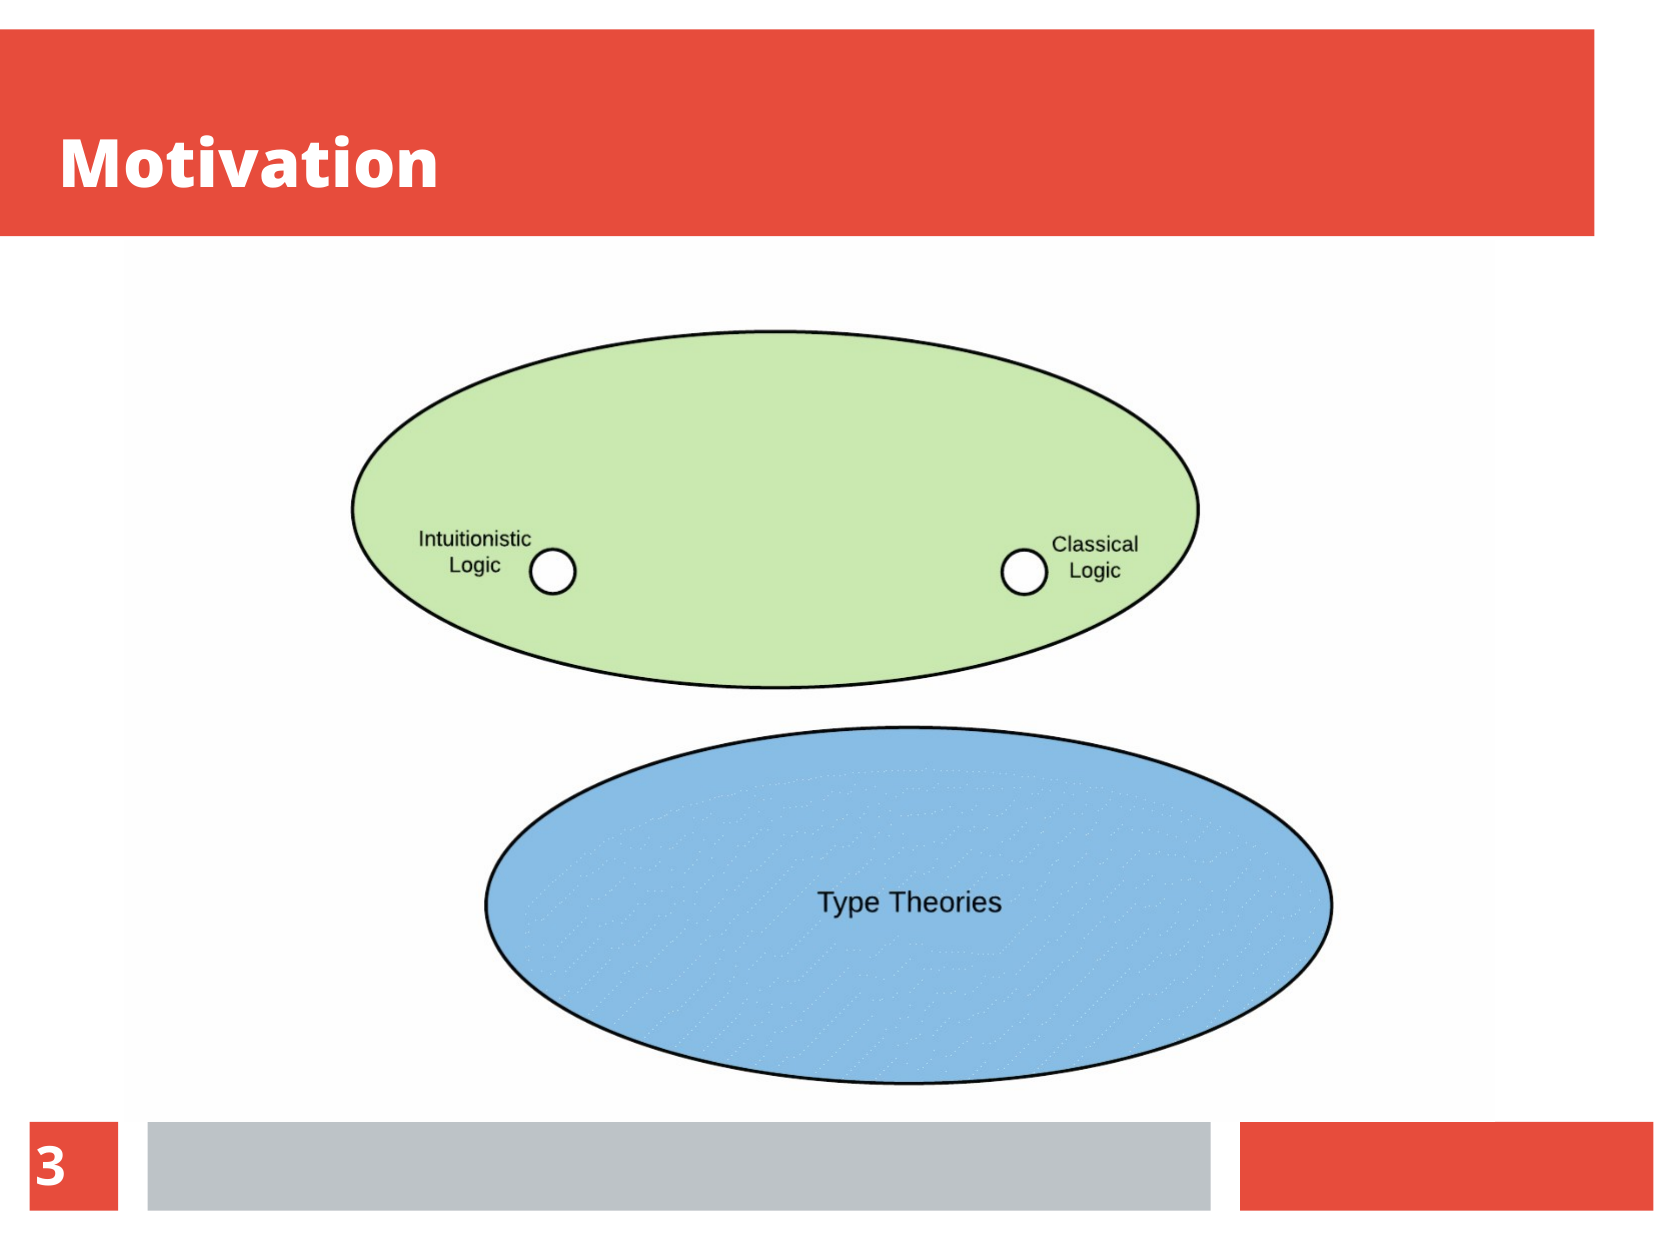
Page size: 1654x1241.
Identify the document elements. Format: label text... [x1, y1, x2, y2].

picture [124, 240, 1495, 1122]
text_box 3 [20, 1119, 254, 1210]
title Motivation [59, 58, 1595, 207]
